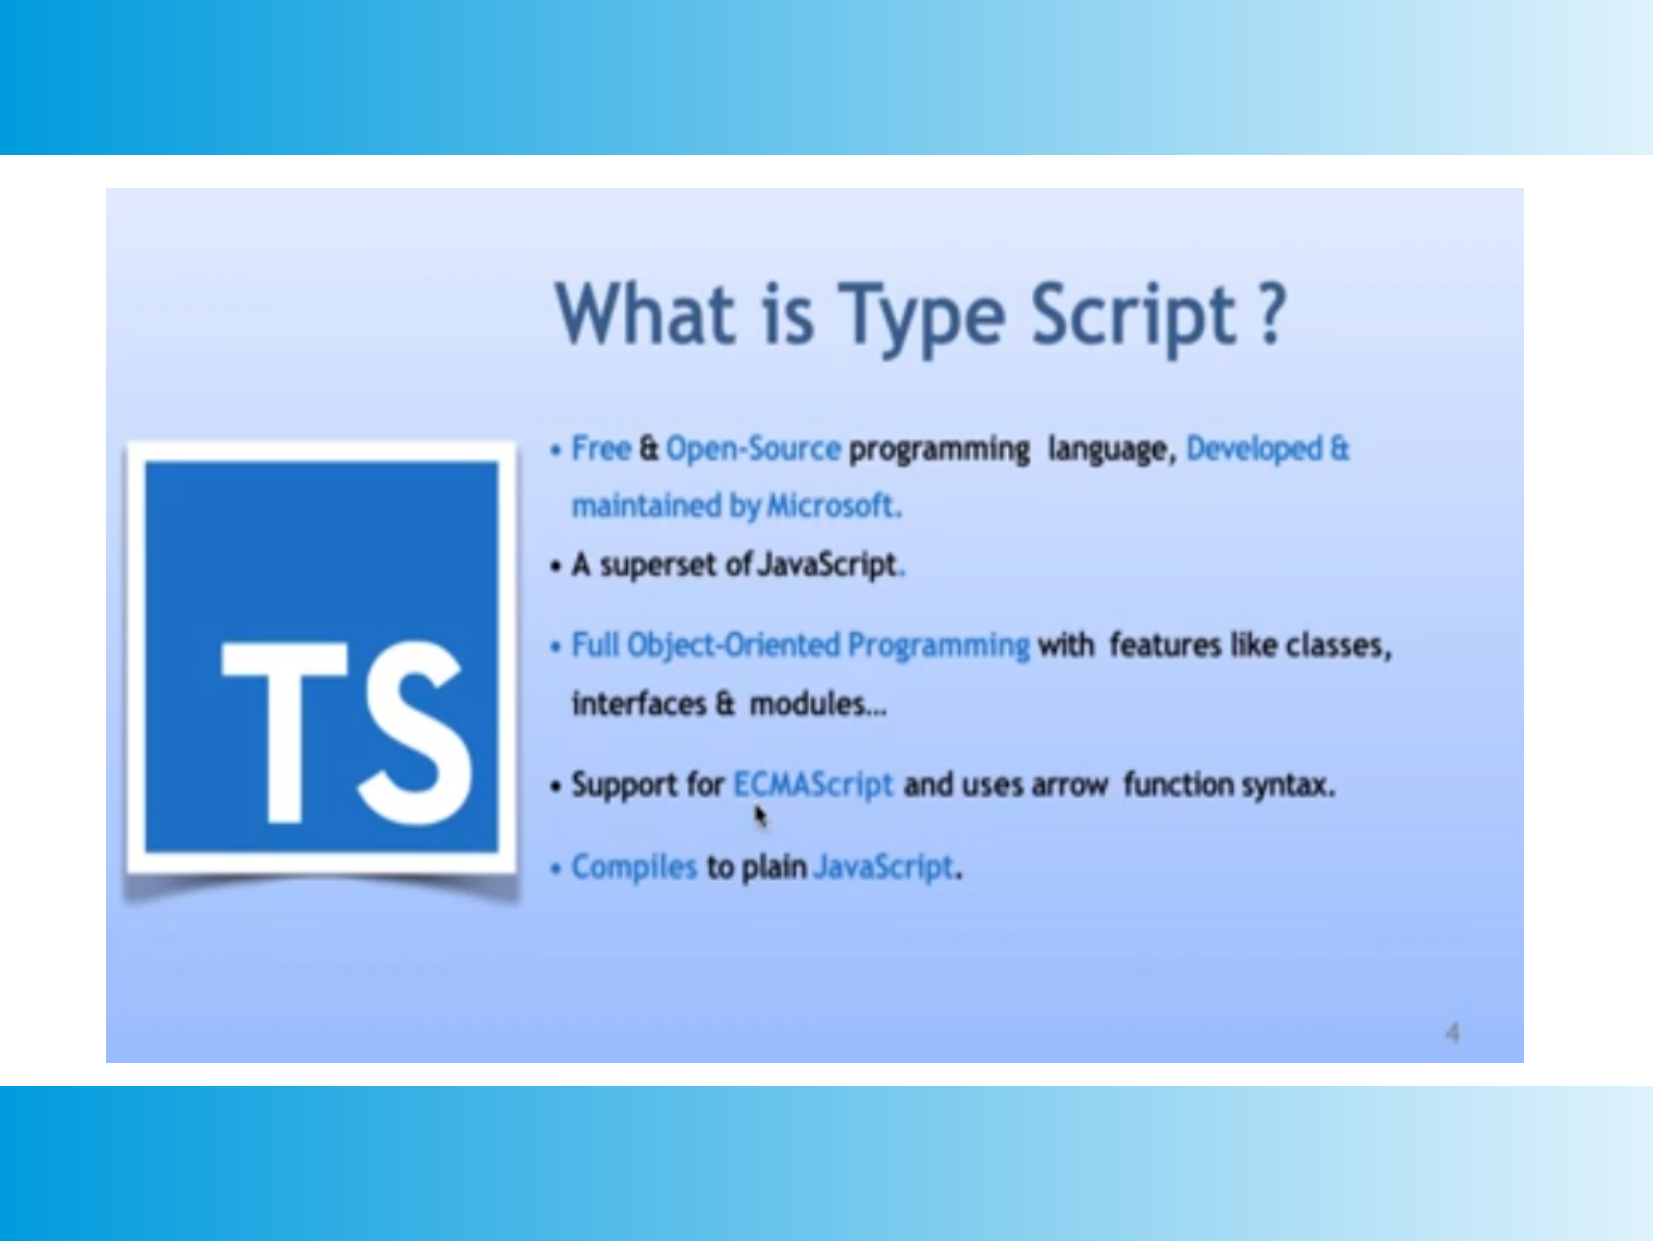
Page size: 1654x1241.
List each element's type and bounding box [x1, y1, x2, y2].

picture [106, 188, 1524, 1063]
